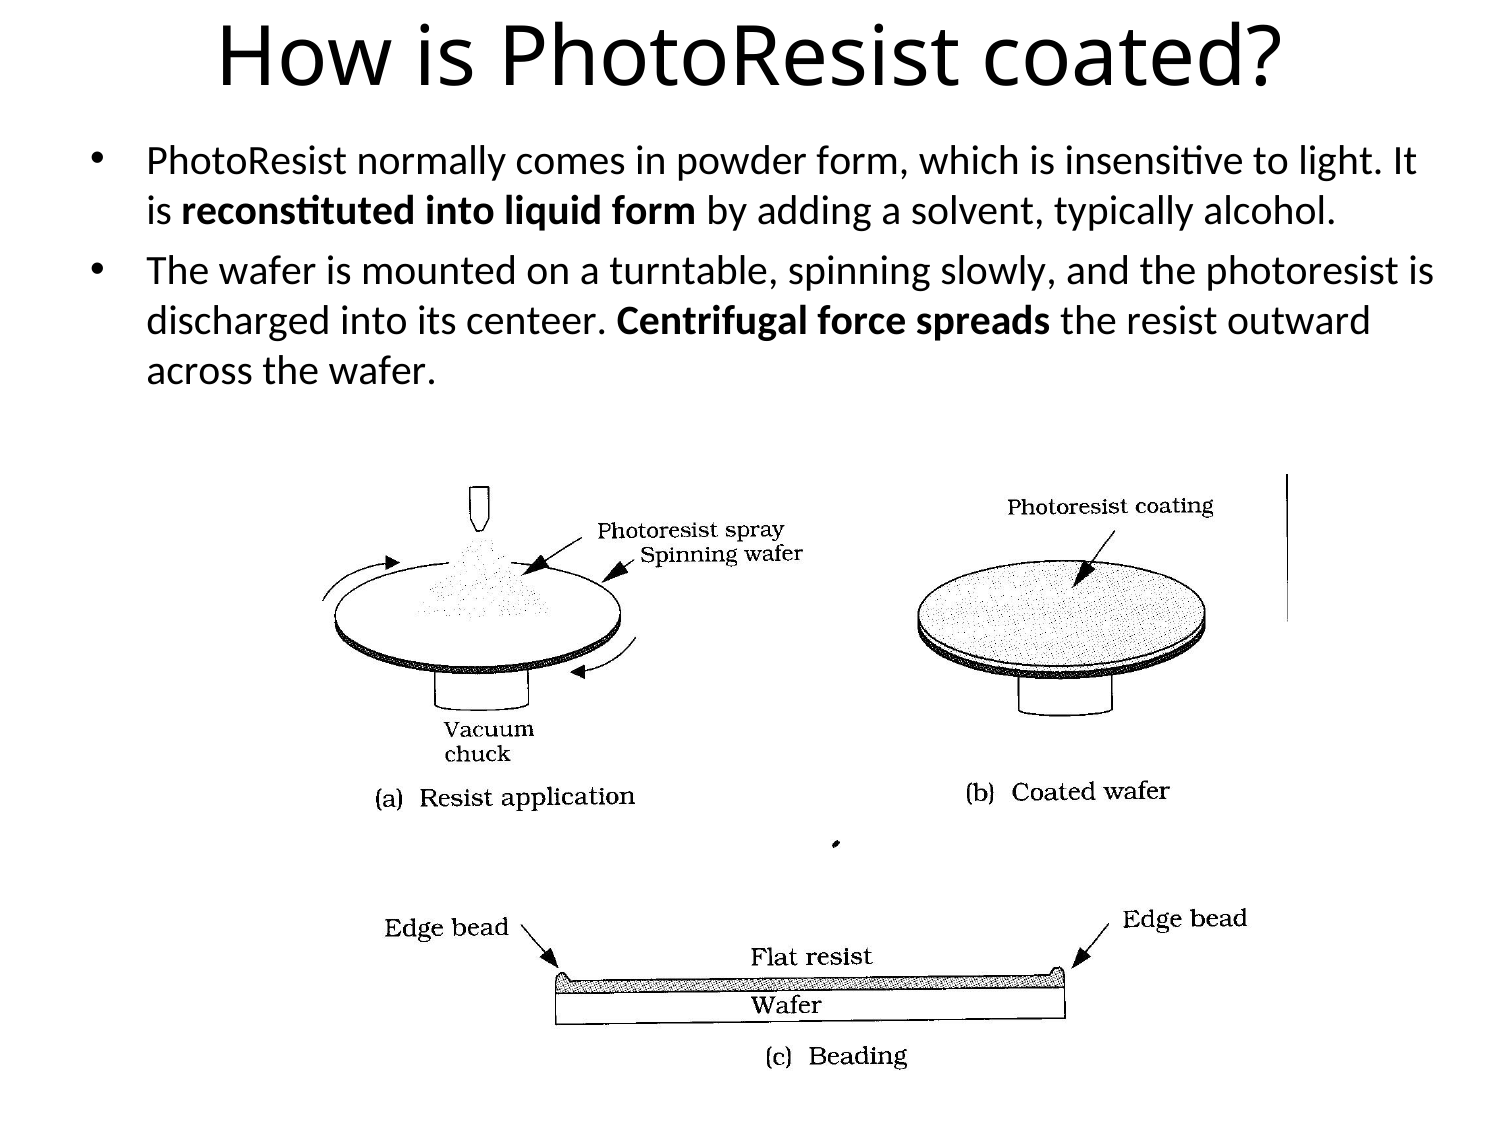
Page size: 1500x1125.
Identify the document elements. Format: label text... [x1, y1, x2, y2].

picture [150, 474, 1288, 1080]
title How is PhotoResist coated? [75, 0, 1426, 105]
list PhotoResist normally comes in powder form, which is insensitive to light. It is reconstituted into liquid form by adding a solvent, typically alcohol. The wafer is mounted on a turntable, spinning slowly, and the photoresist is discharged into its centeer. Centrifugal force spreads the resist outward across the wafer. [74, 124, 1463, 438]
